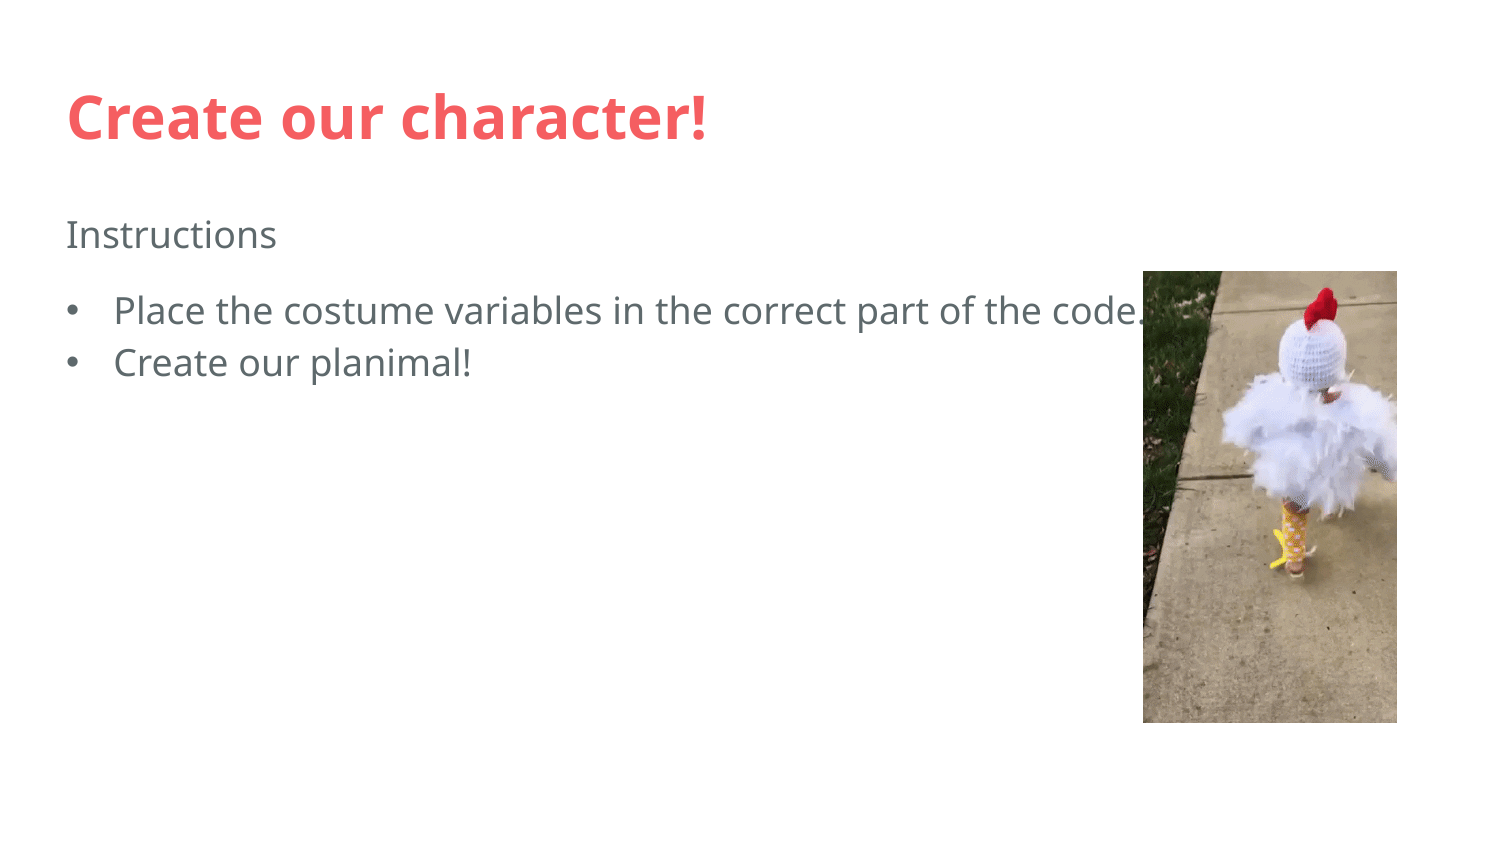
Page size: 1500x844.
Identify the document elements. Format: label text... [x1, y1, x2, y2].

list Instructions Place the costume variables in the correct part of the code. Create our planimal! [51, 189, 1449, 750]
title Create our character! [51, 64, 1449, 167]
picture [1143, 271, 1397, 723]
